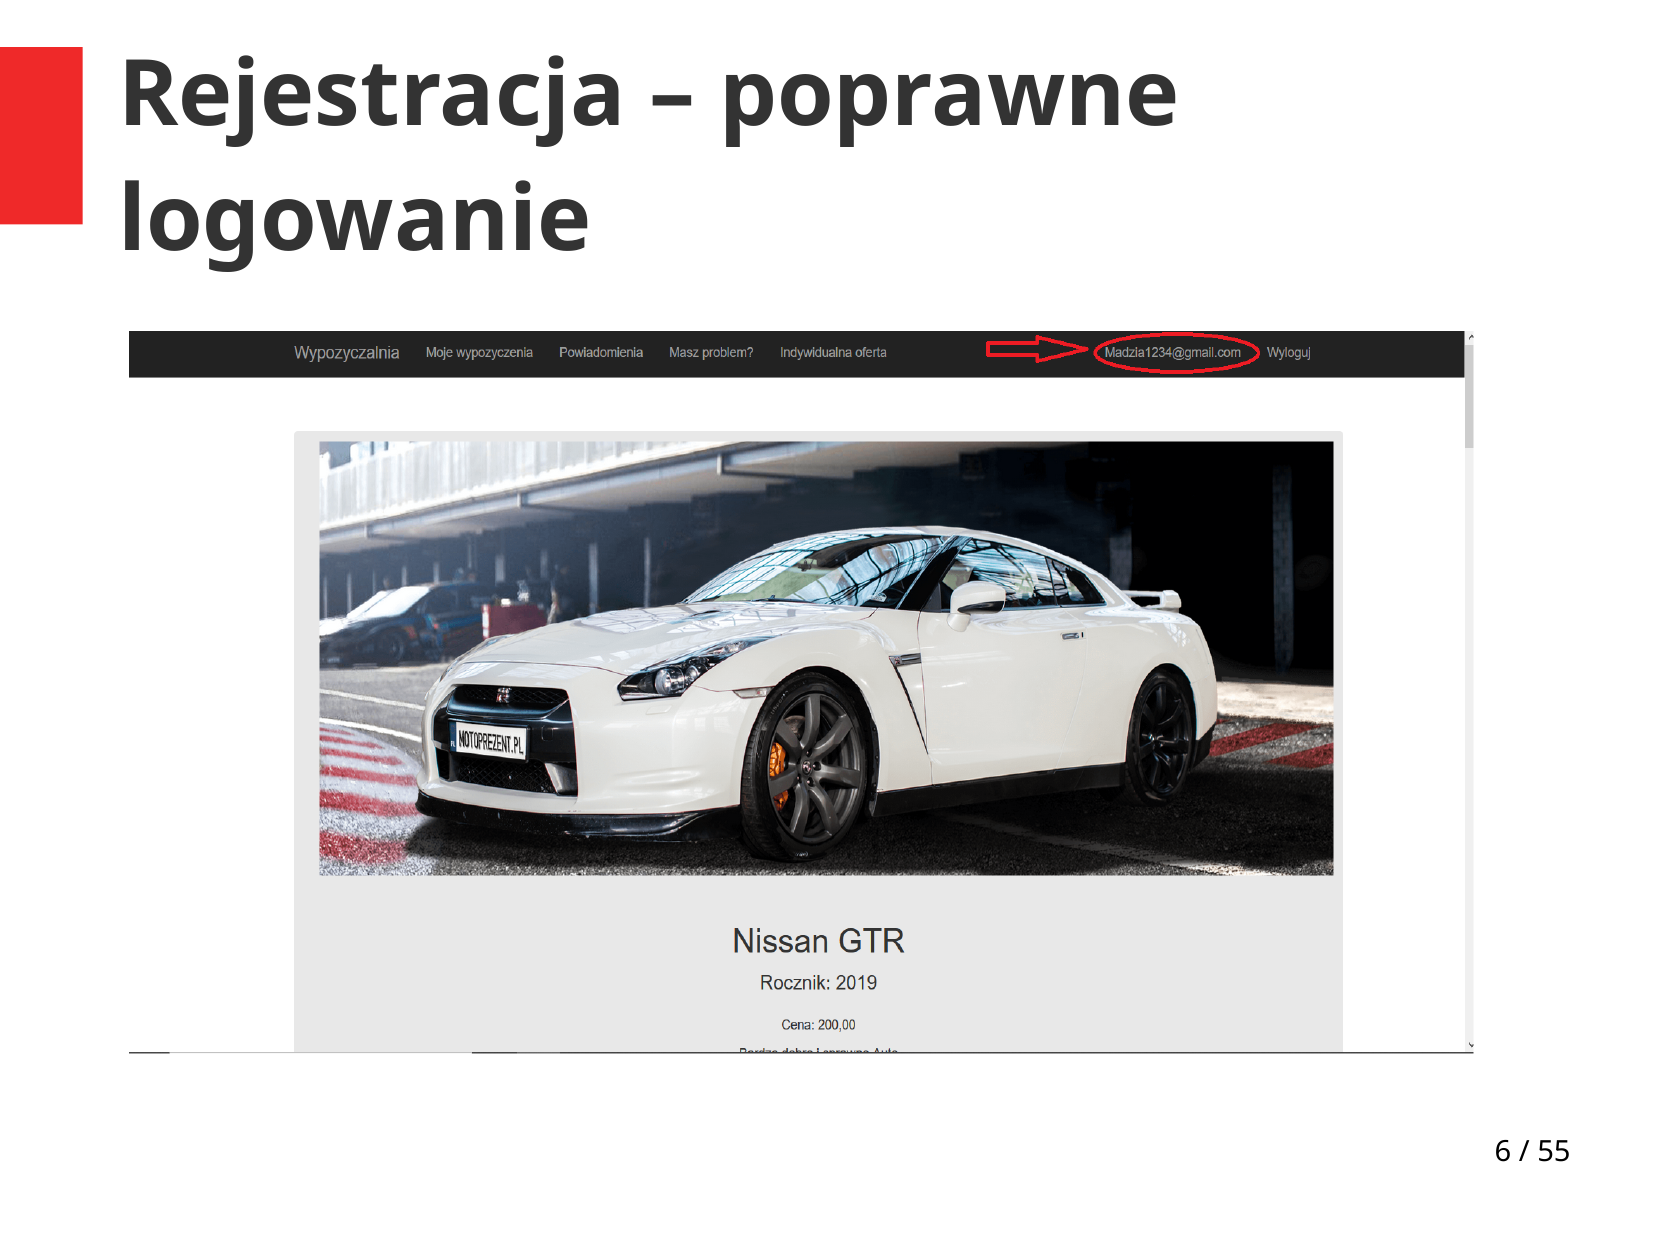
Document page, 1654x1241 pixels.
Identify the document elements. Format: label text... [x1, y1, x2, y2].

picture [129, 331, 1481, 1146]
title Rejestracja – poprawne logowanie [118, 28, 1571, 278]
